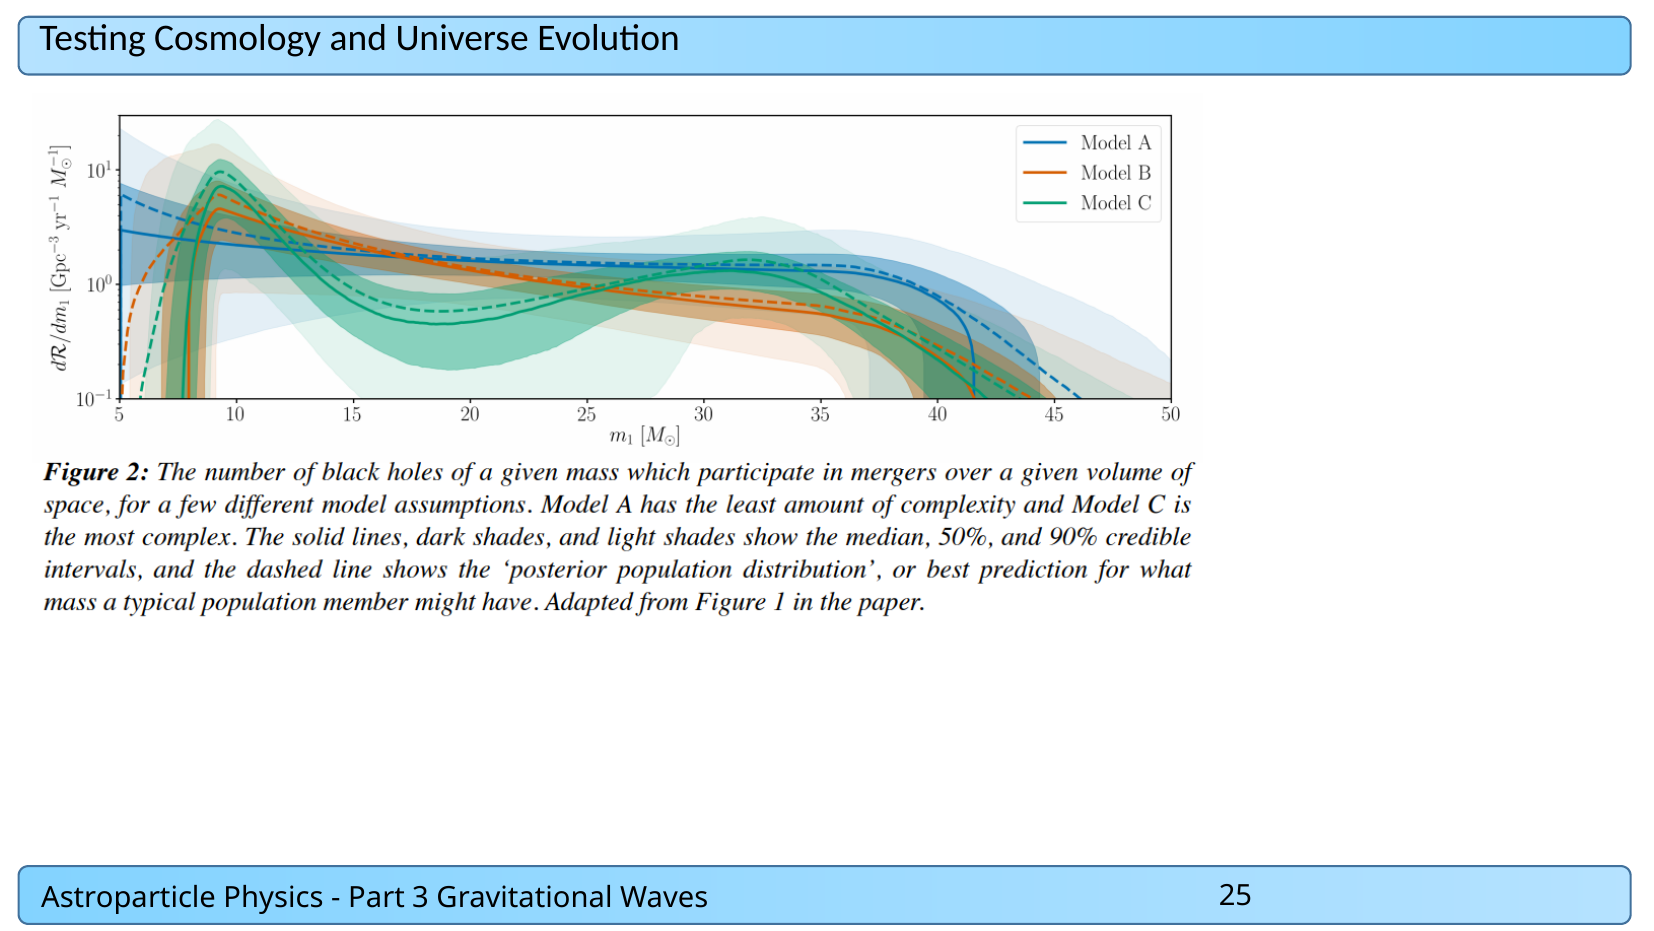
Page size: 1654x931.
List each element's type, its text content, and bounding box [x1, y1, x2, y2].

text_box Testing Cosmology and Universe Evolution [24, 15, 1628, 76]
text_box Astroparticle Physics - Part 3 Gravitational Waves [40, 876, 939, 931]
picture [19, 92, 1219, 626]
text_box [1218, 873, 1604, 931]
